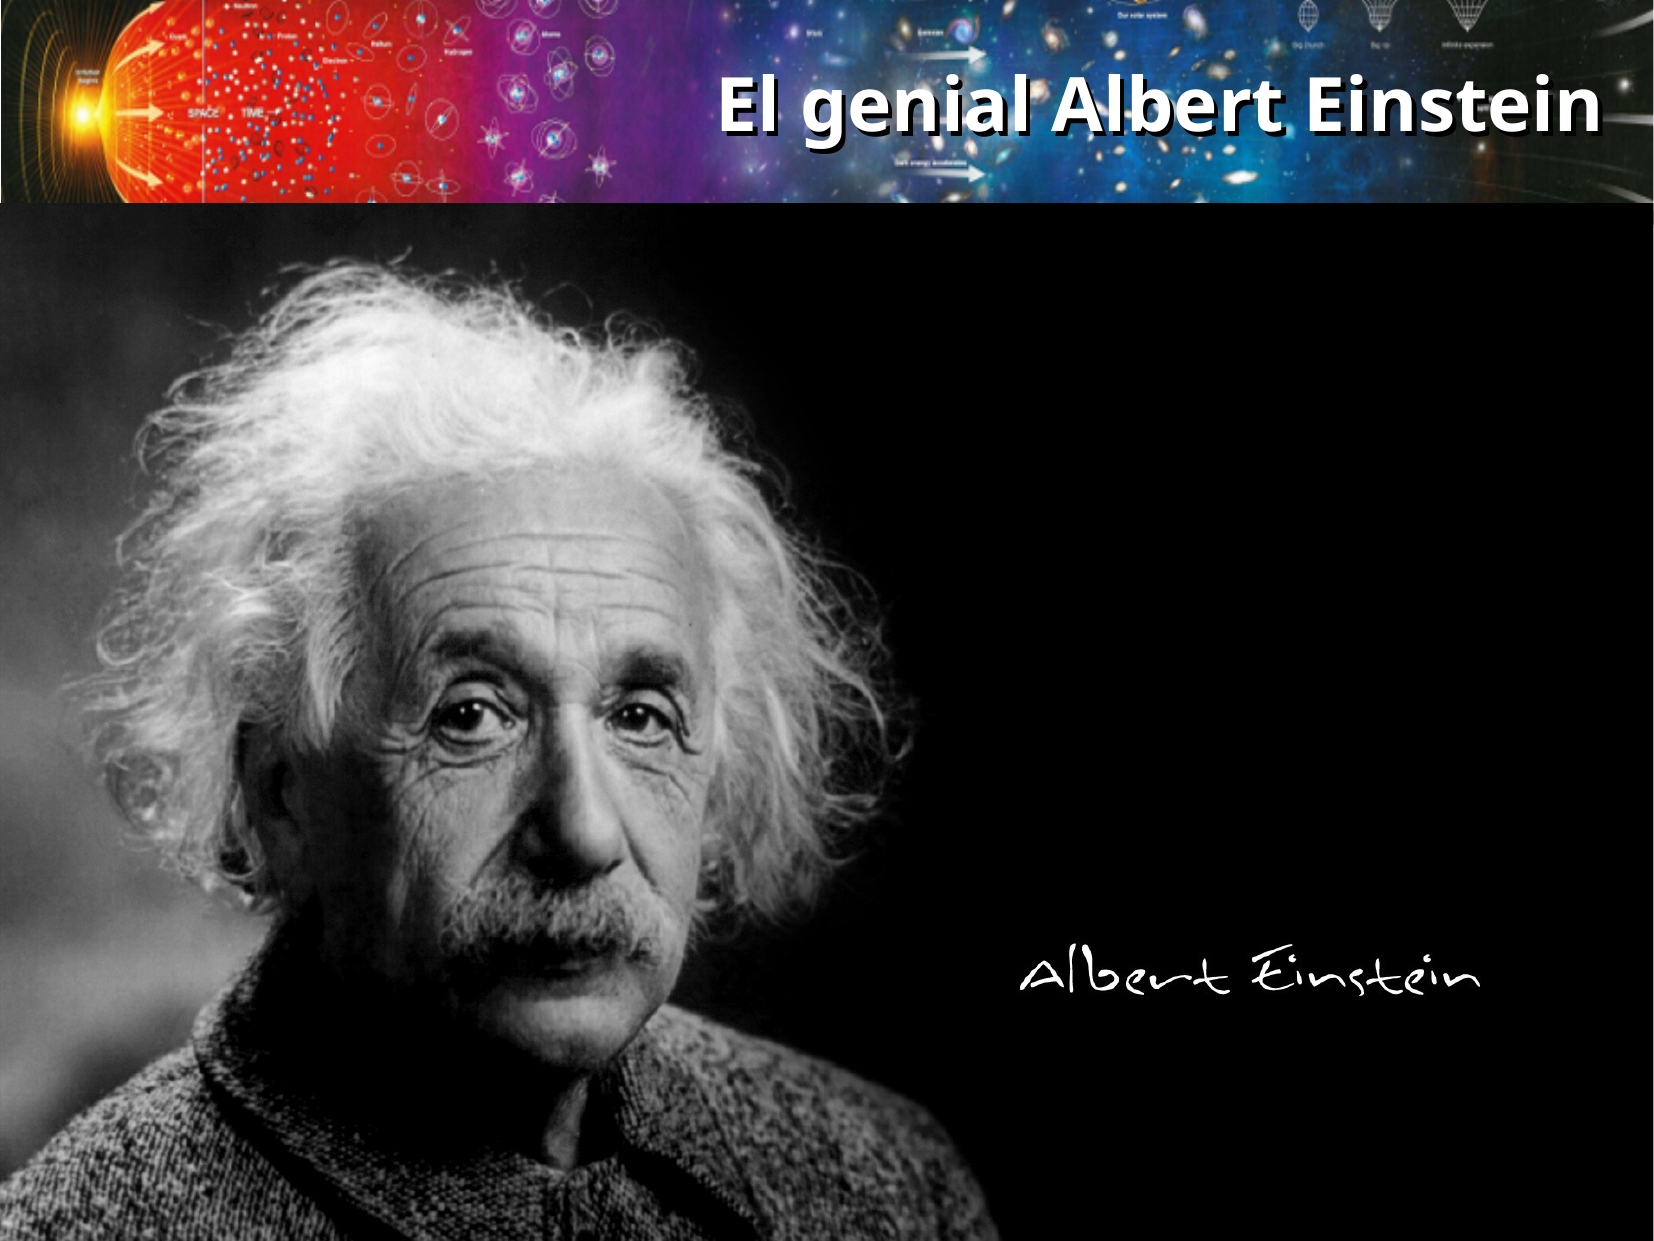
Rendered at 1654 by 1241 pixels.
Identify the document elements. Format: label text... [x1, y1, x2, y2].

picture [0, 0, 1654, 1241]
title El genial Albert Einstein [45, 15, 1606, 191]
